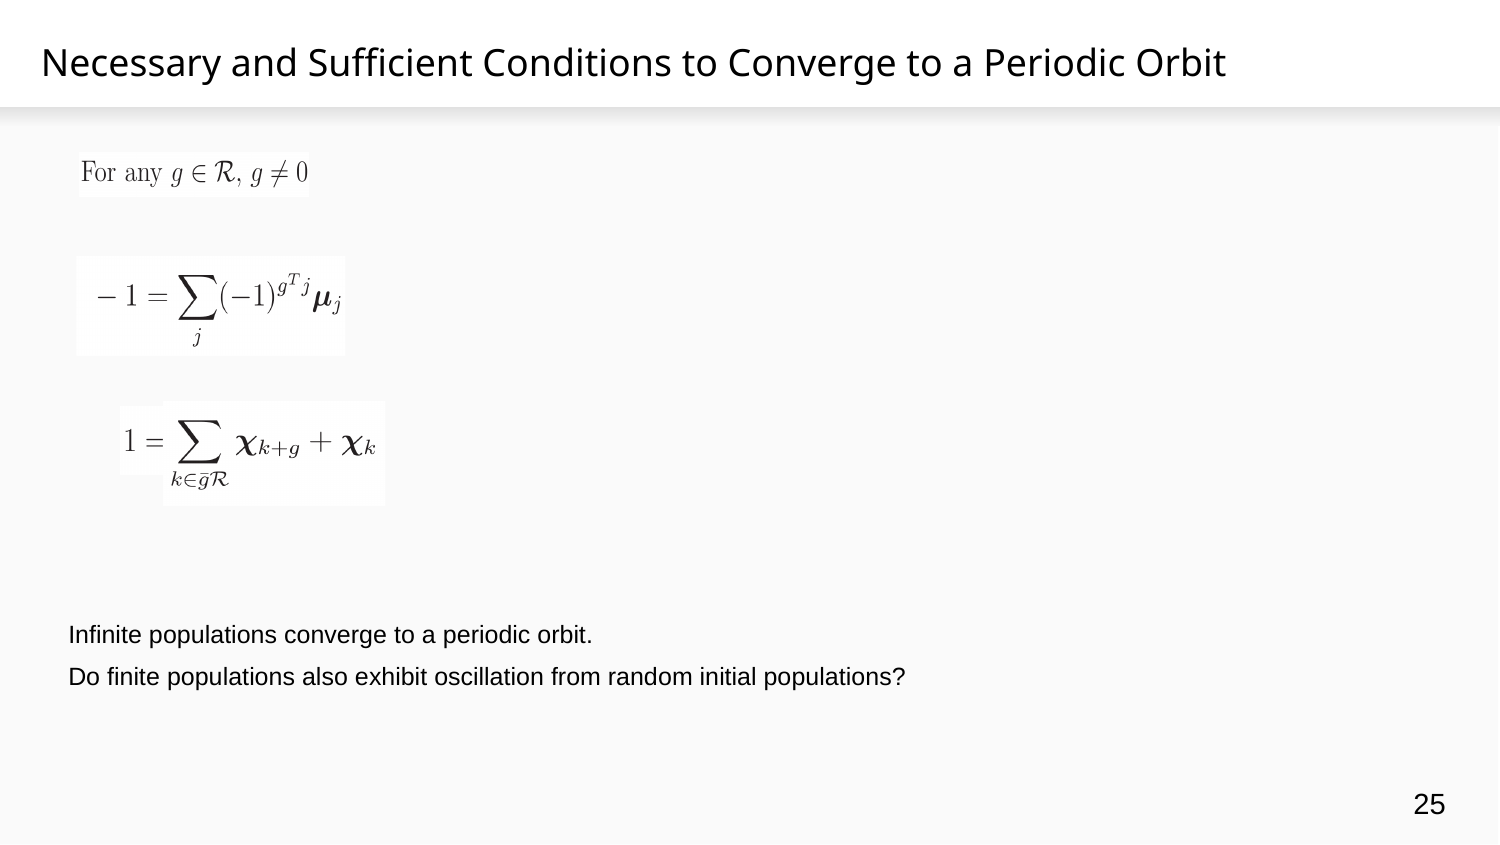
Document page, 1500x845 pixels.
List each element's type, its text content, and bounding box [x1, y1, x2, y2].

title Necessary and Sufficient Conditions to Converge to a Periodic Orbit [40, 12, 1489, 112]
text_box Infinite populations converge to a periodic orbit. Do finite populations also exhibit oscillation from random initial populations? [53, 599, 1148, 762]
picture [79, 152, 309, 197]
picture [76, 256, 346, 356]
picture [120, 401, 386, 506]
